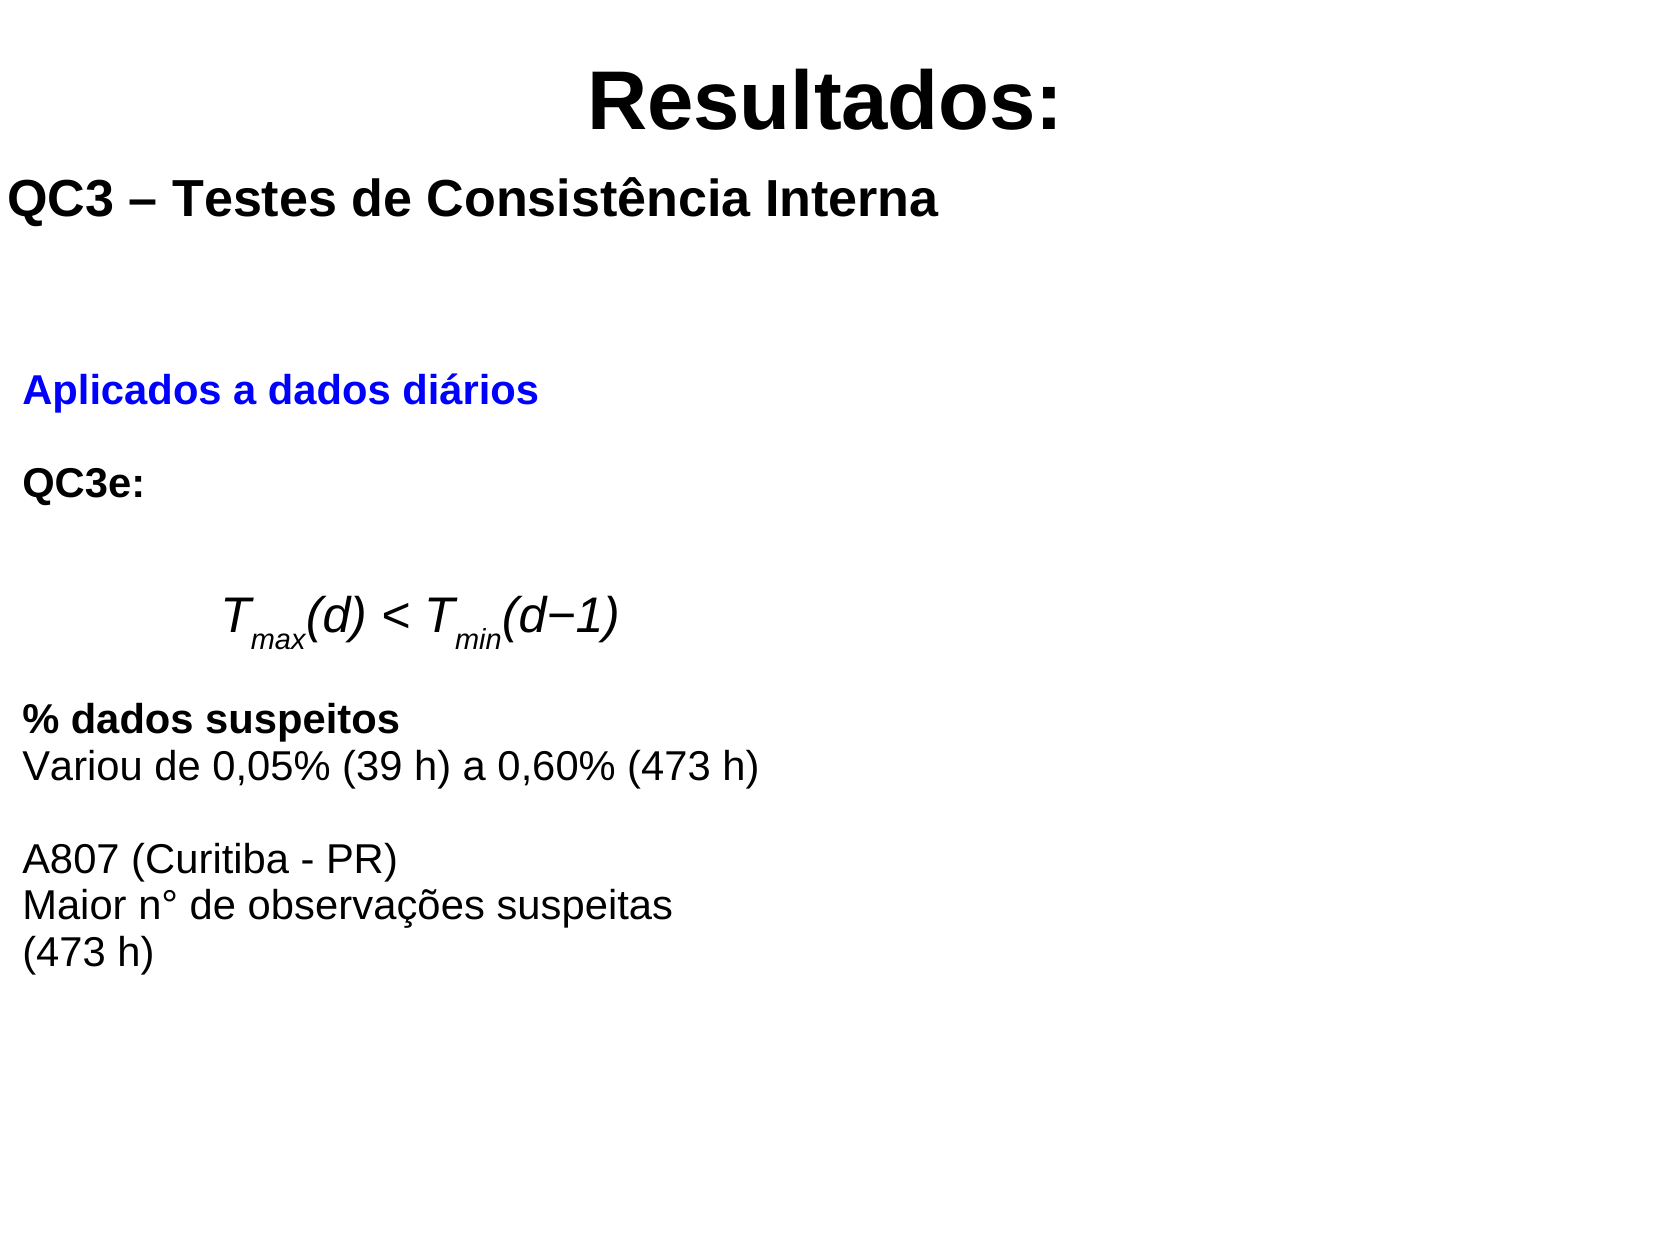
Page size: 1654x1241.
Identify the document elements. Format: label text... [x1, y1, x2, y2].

text_box QC3 – Testes de Consistência Interna [7, 168, 1501, 406]
text_box Resultados: [82, 49, 1569, 255]
text_box Aplicados a dados diários QC3e: Tmax(d) < Tmin(d−1) % dados suspeitos Variou de 0,05% (39 h) a 0,60% (473 h) A807 (Curitiba - PR) Maior n° de observações suspeitas (473 h) [7, 360, 833, 1219]
